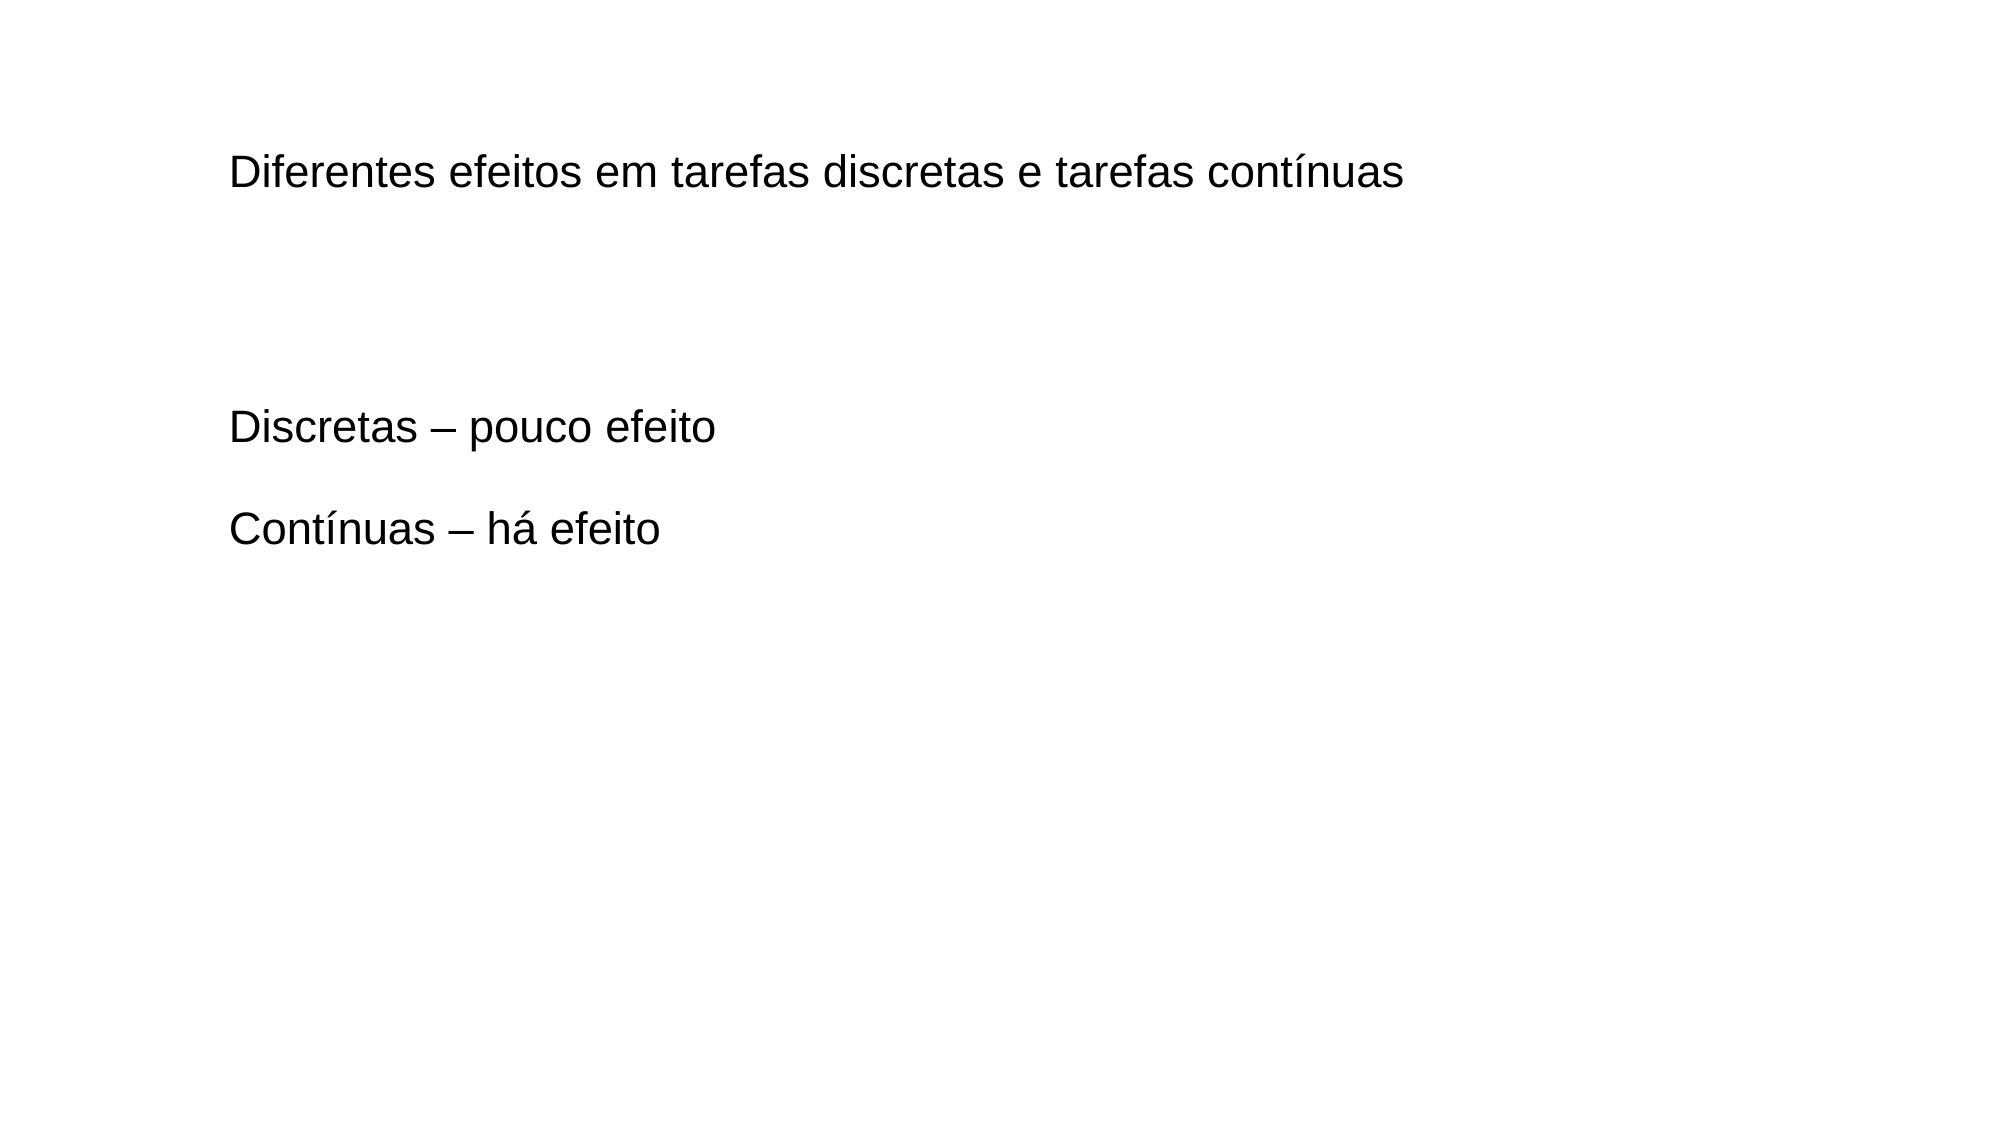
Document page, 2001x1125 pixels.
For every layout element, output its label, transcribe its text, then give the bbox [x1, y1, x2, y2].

text_box Diferentes efeitos em tarefas discretas e tarefas contínuas Discretas – pouco efeito Contínuas – há efeito [214, 139, 1715, 564]
